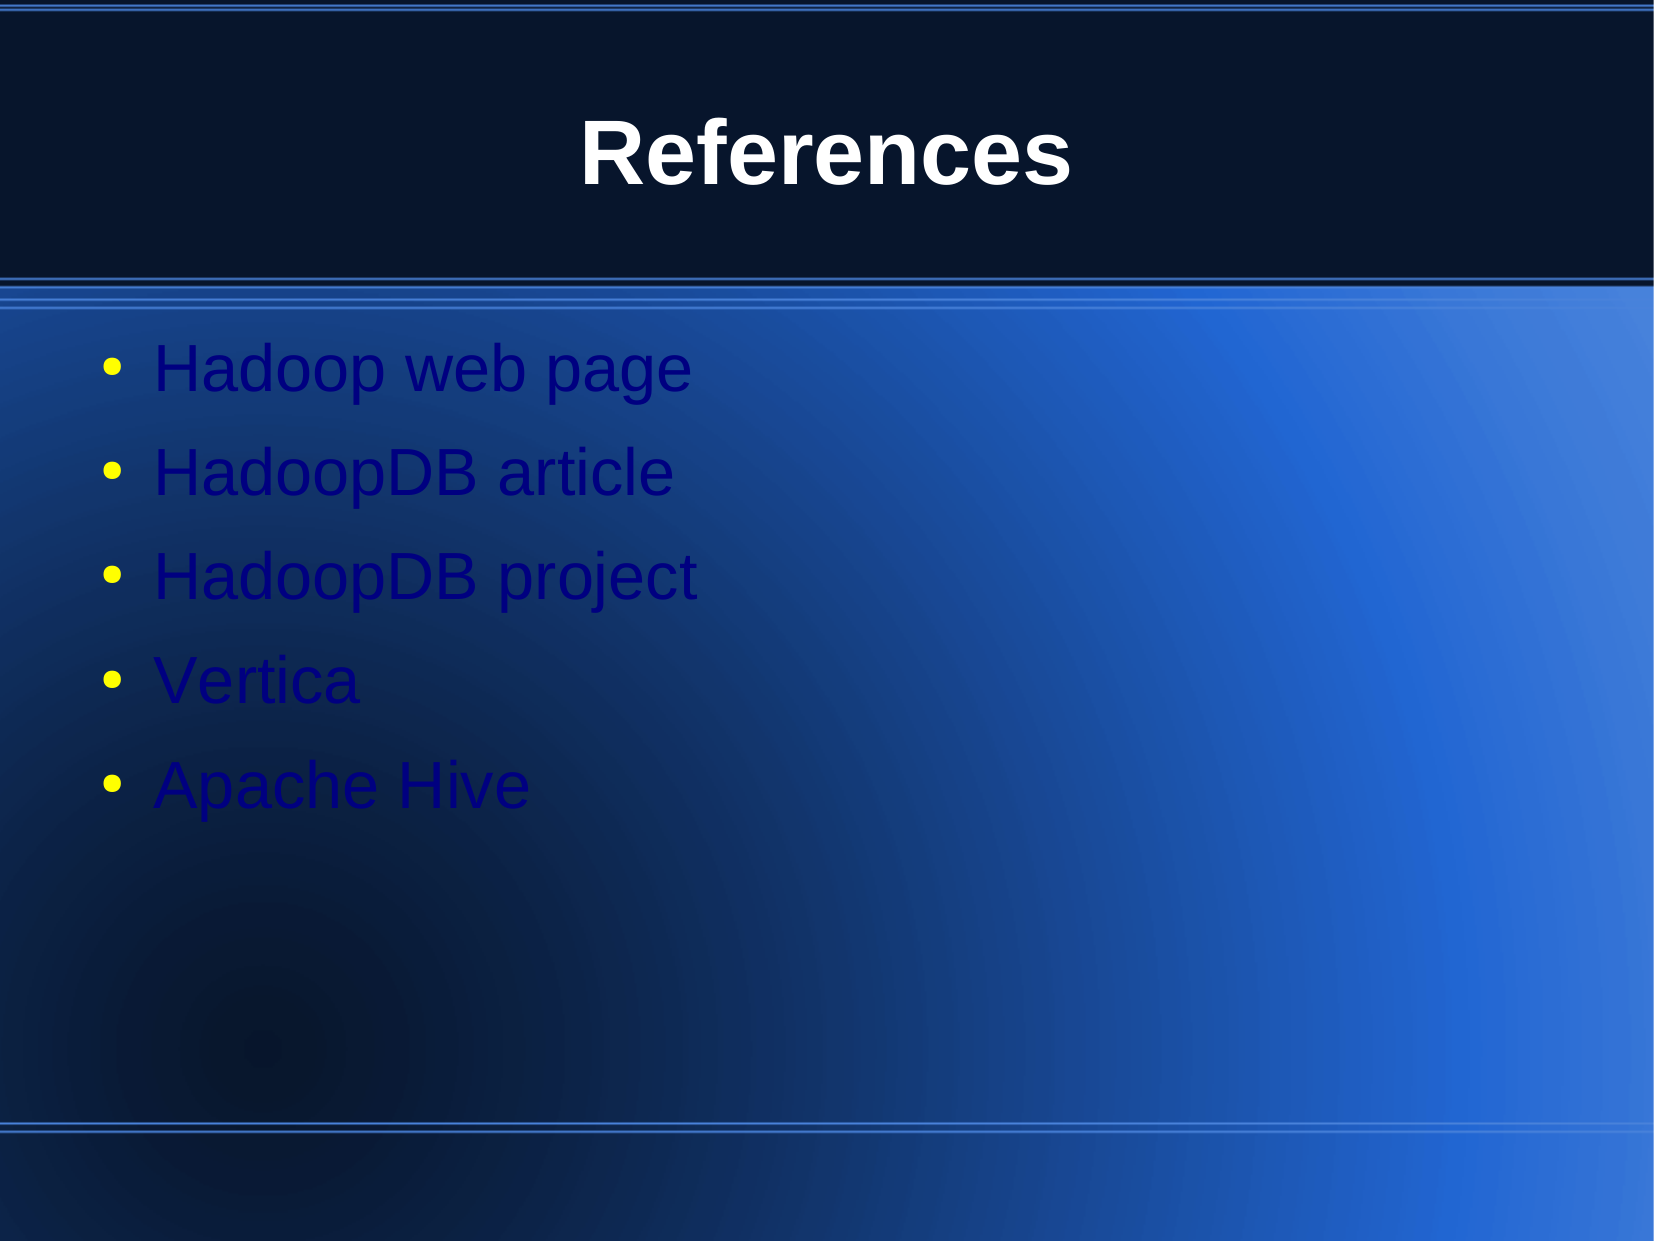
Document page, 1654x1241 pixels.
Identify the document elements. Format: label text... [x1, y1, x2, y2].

picture [0, 0, 1654, 1241]
title References [82, 49, 1571, 257]
list Hadoop web page HadoopDB article HadoopDB project Vertica Apache Hive [82, 330, 1565, 1069]
